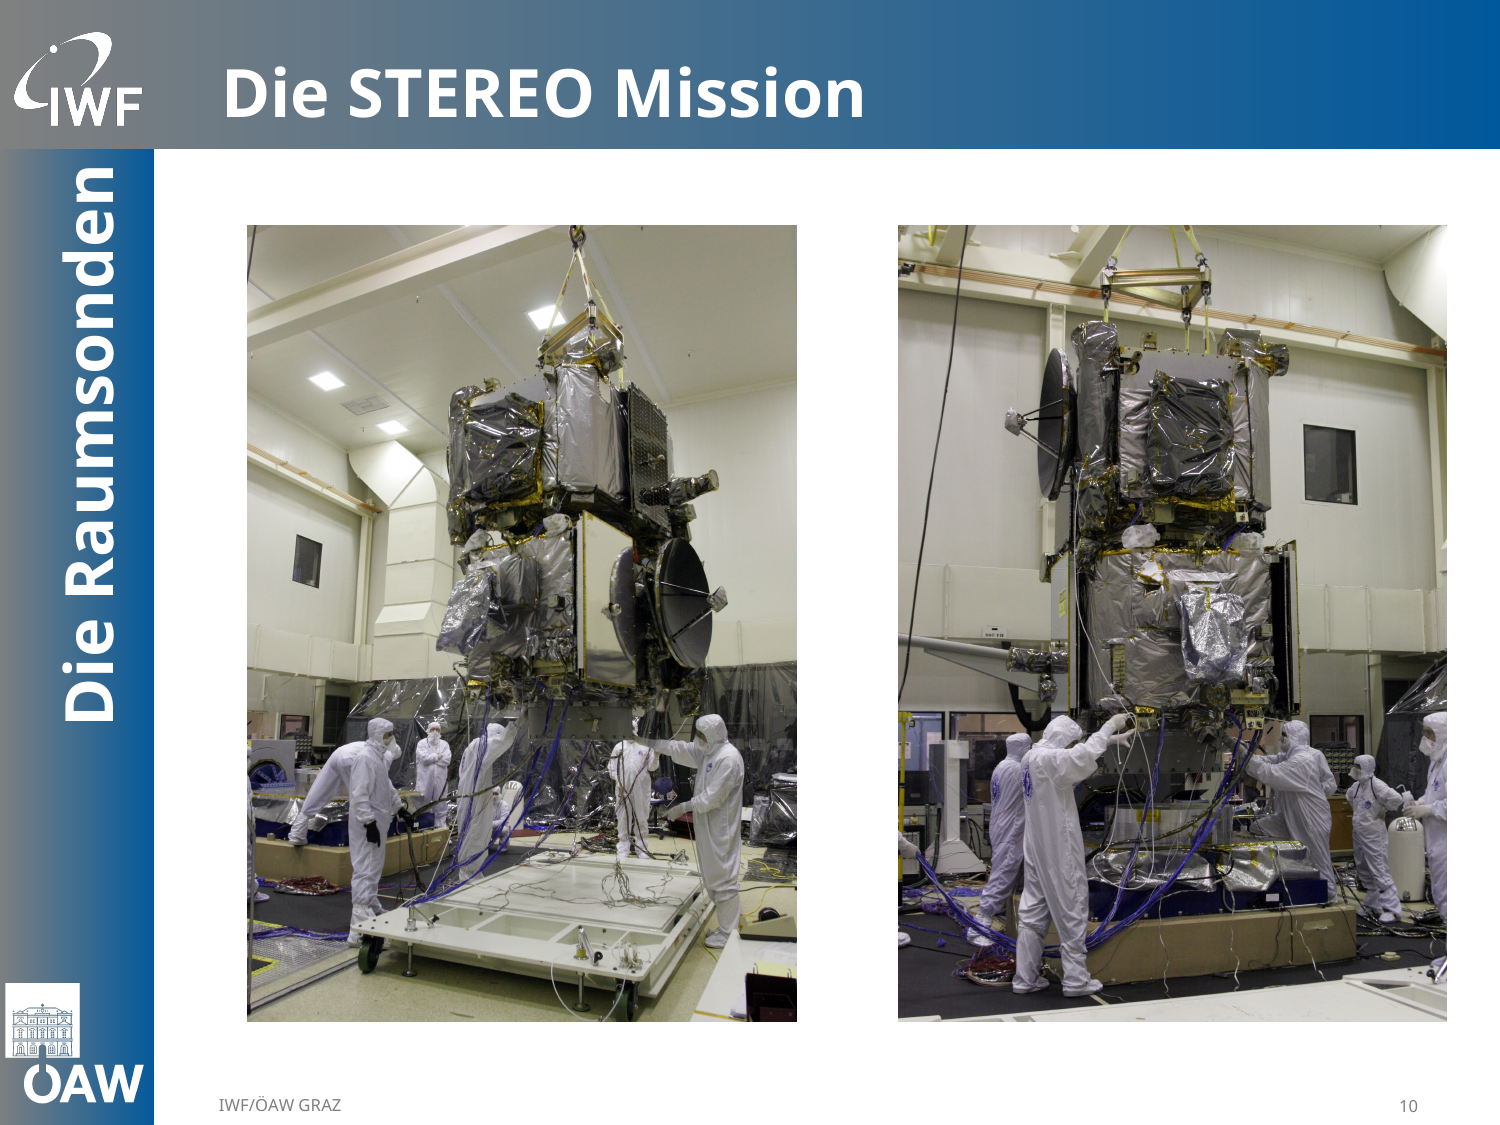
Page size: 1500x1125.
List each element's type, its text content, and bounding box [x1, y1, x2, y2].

picture [8, 32, 154, 132]
text_box Die Raumsonden [29, 148, 154, 959]
picture [5, 983, 154, 1105]
title Die STEREO Mission [206, 16, 1459, 176]
picture [898, 225, 1447, 1022]
picture [247, 225, 797, 1022]
